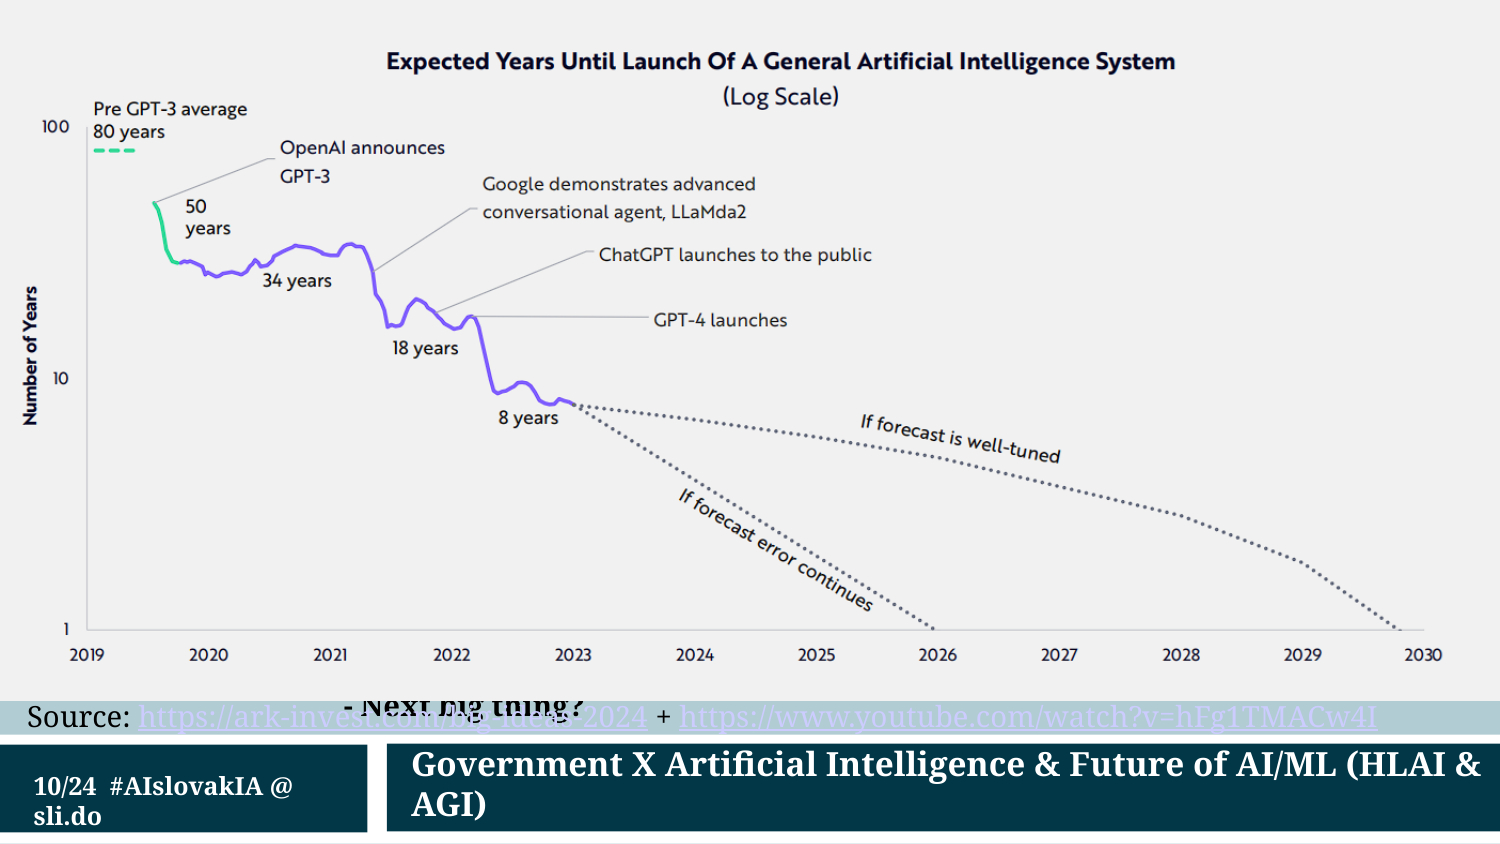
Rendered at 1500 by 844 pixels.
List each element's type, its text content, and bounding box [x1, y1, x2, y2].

text_box Government X Artificial Intelligence & Future of AI/ML (HLAI & AGI) [400, 740, 1500, 826]
picture [0, 0, 1500, 732]
text_box 10/24 #AIslovakIA @ sli.do [22, 764, 362, 808]
text_box Source: https://ark-invest.com/big-ideas-2024 + https://www.youtube.com/watch?v=hFg1TMACw4I [15, 657, 1475, 749]
